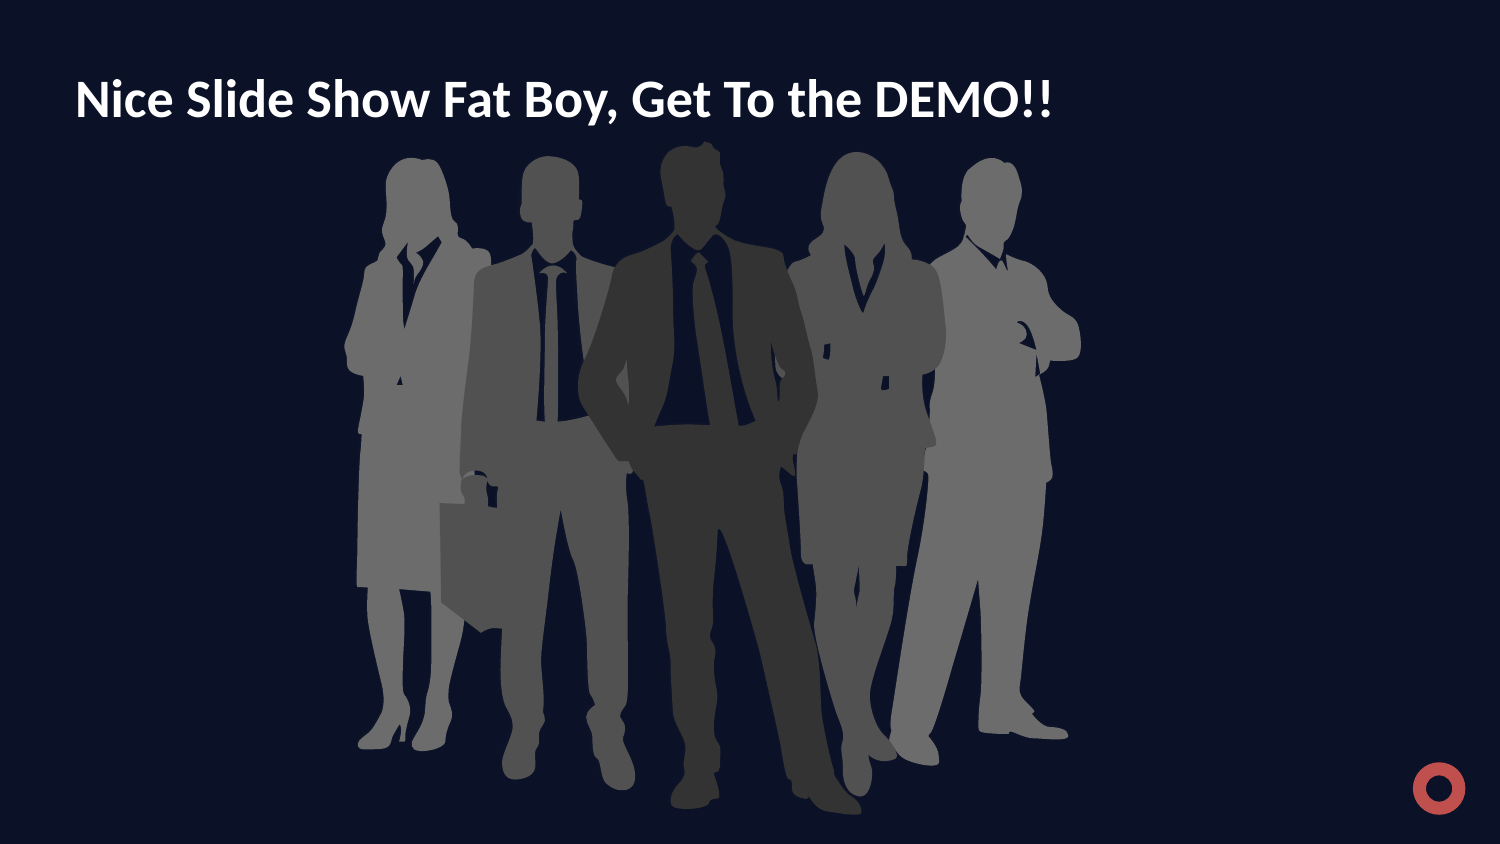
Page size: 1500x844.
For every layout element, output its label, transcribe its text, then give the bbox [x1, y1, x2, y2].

title Nice Slide Show Fat Boy, Get To the DEMO!! [75, 33, 1425, 175]
text_box [344, 141, 1081, 815]
